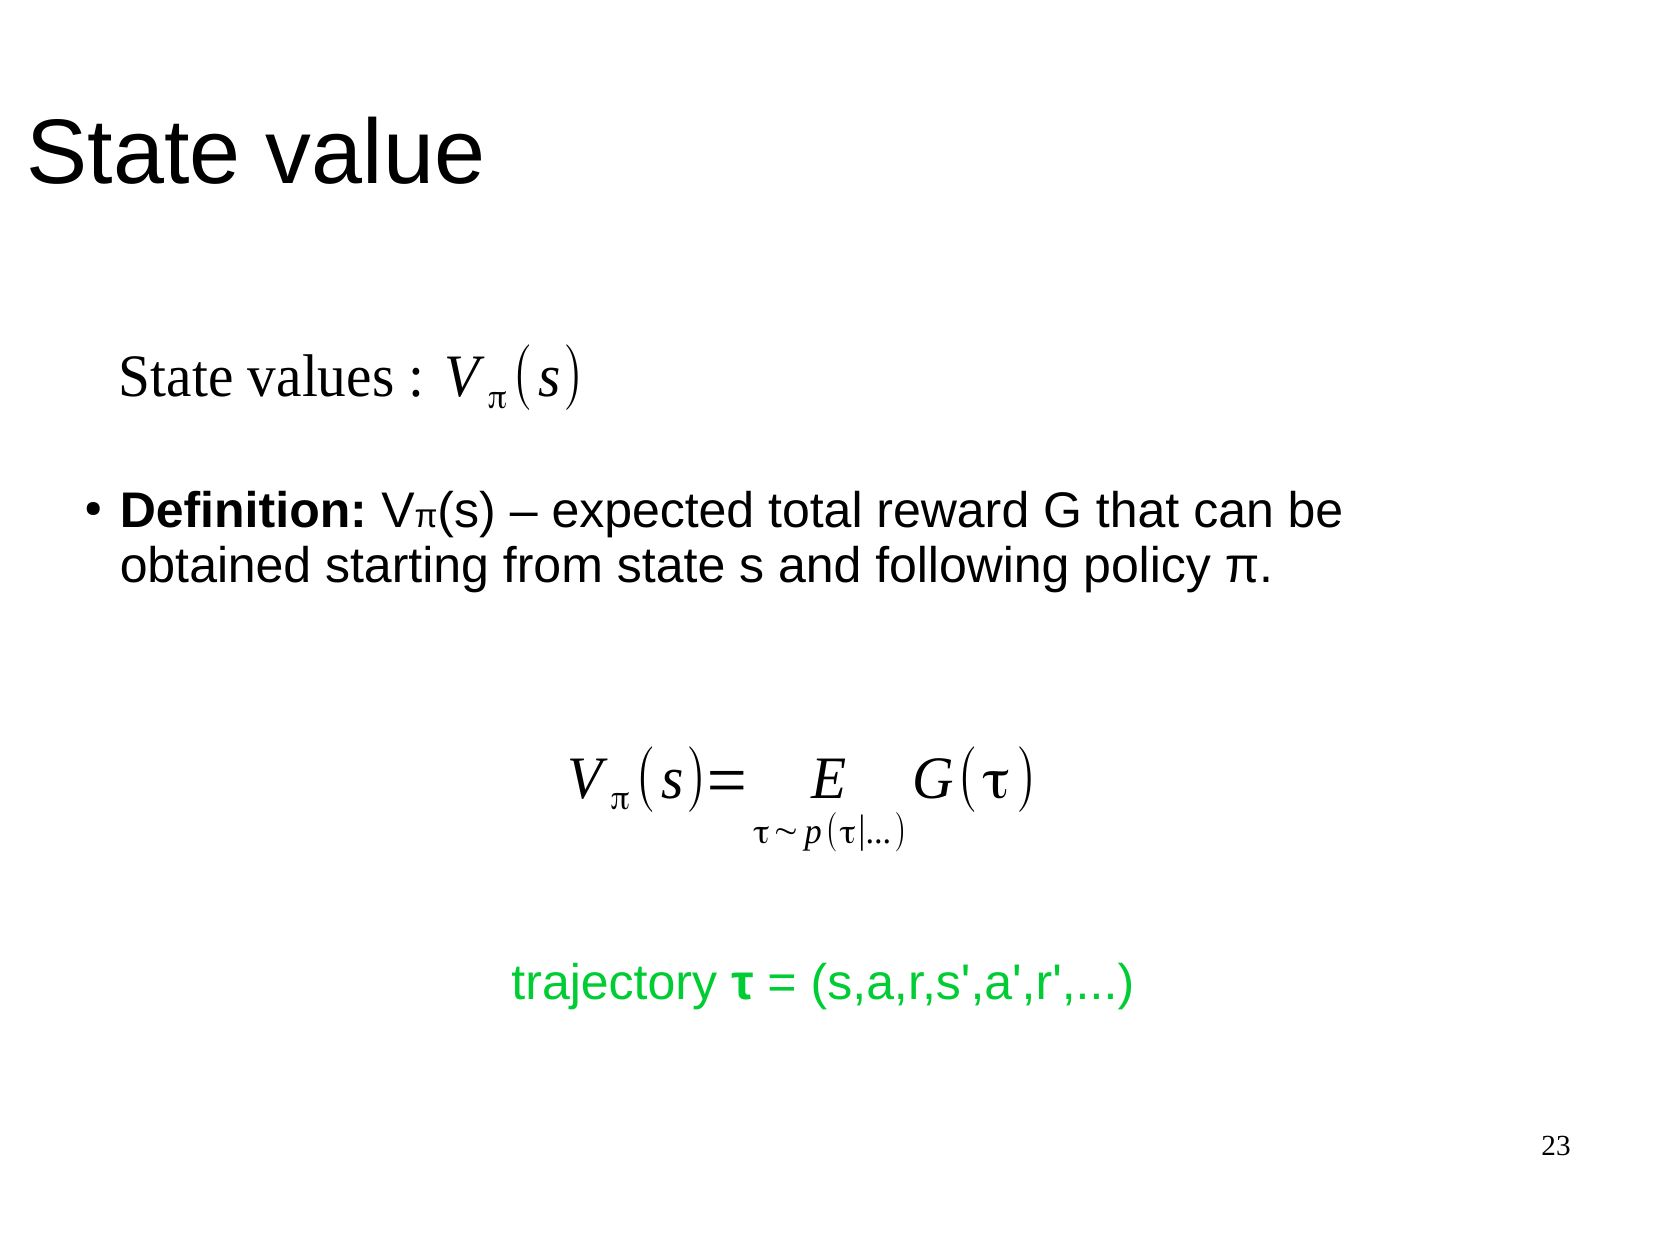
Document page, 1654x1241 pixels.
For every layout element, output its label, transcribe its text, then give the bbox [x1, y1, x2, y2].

chart [104, 340, 596, 413]
chart [553, 741, 1049, 854]
text_box trajectory τ = (s,a,r,s',a',r',...) [496, 946, 1185, 1056]
text_box State value [11, 93, 1477, 211]
text_box Definition: Vπ(s) – expected total reward G that can be obtained starting from state s and following policy π. [34, 418, 1361, 603]
